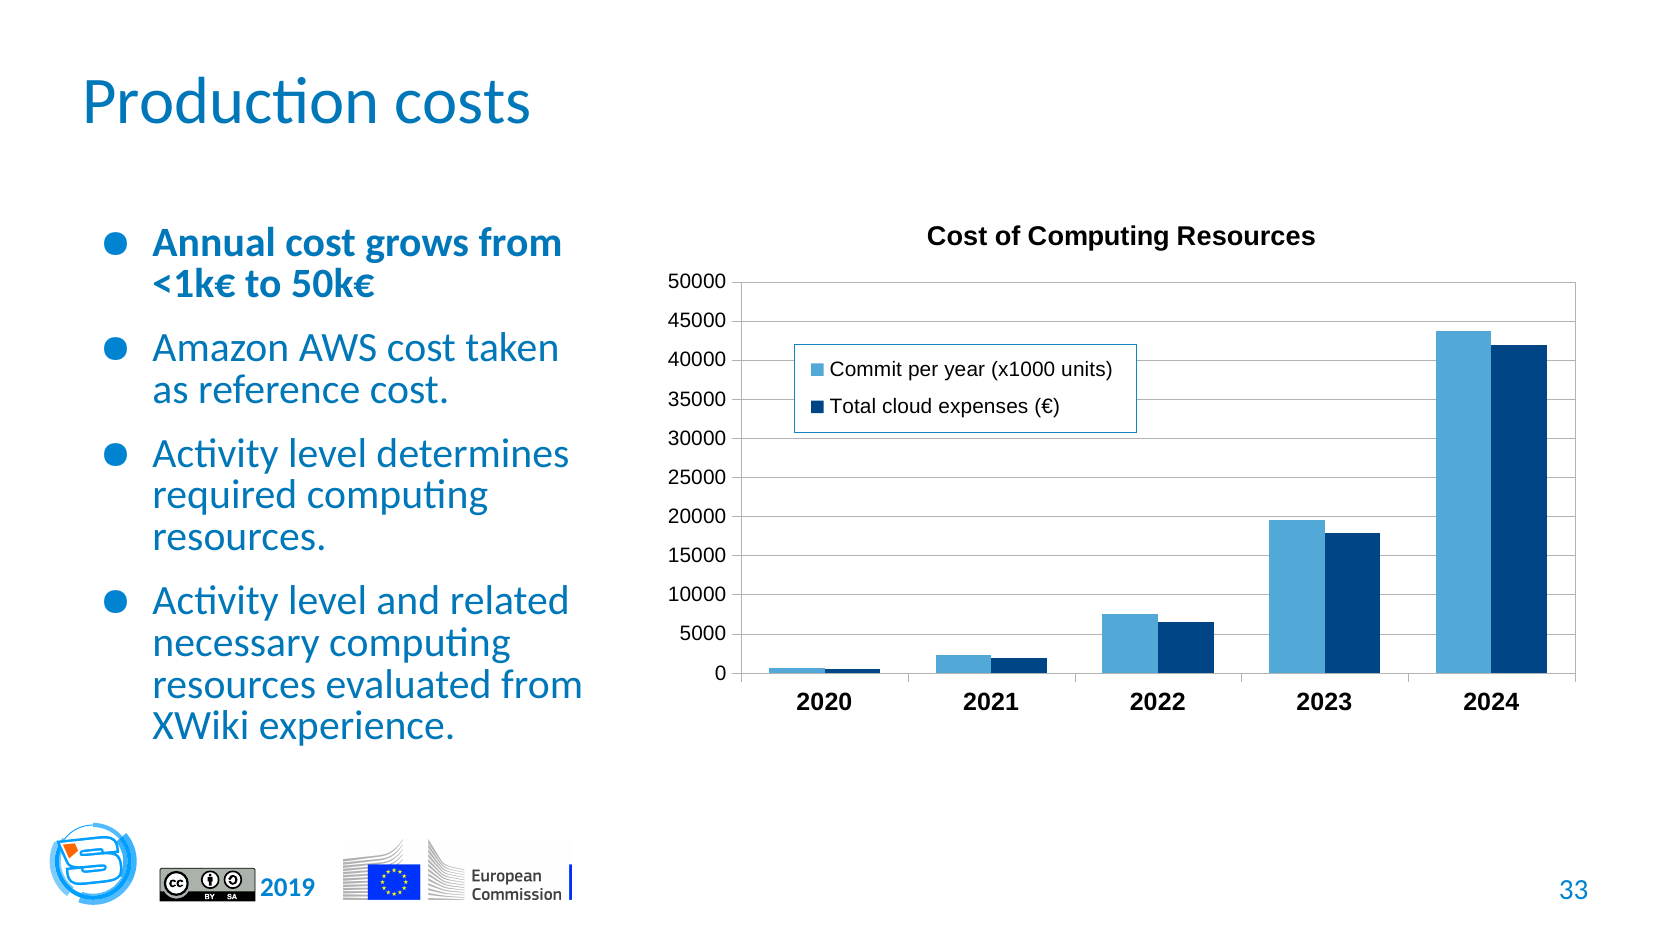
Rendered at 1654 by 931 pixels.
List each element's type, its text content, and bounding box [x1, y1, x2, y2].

title Production costs [82, 73, 1563, 145]
list Annual cost grows from <1k€ to 50k€ Amazon AWS cost taken as reference cost. Activity level determines required computing resources. Activity level and related necessary computing resources evaluated from XWiki experience. [84, 224, 602, 751]
picture [343, 839, 572, 900]
picture [648, 193, 1594, 726]
